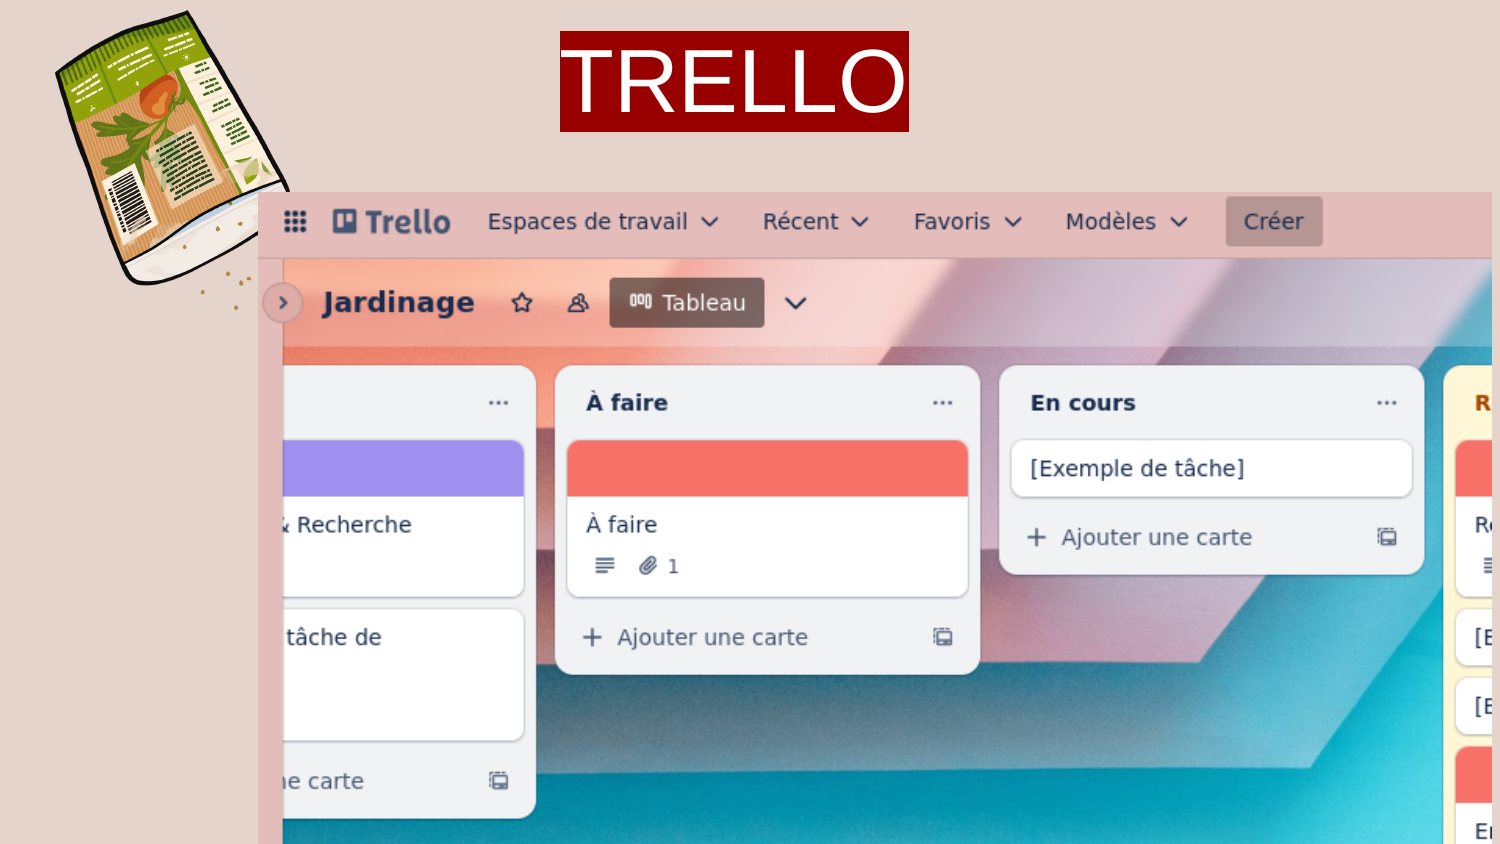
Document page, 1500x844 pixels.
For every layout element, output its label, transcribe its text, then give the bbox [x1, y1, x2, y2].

picture [0, 0, 1492, 844]
title TRELLO [379, 15, 1433, 147]
